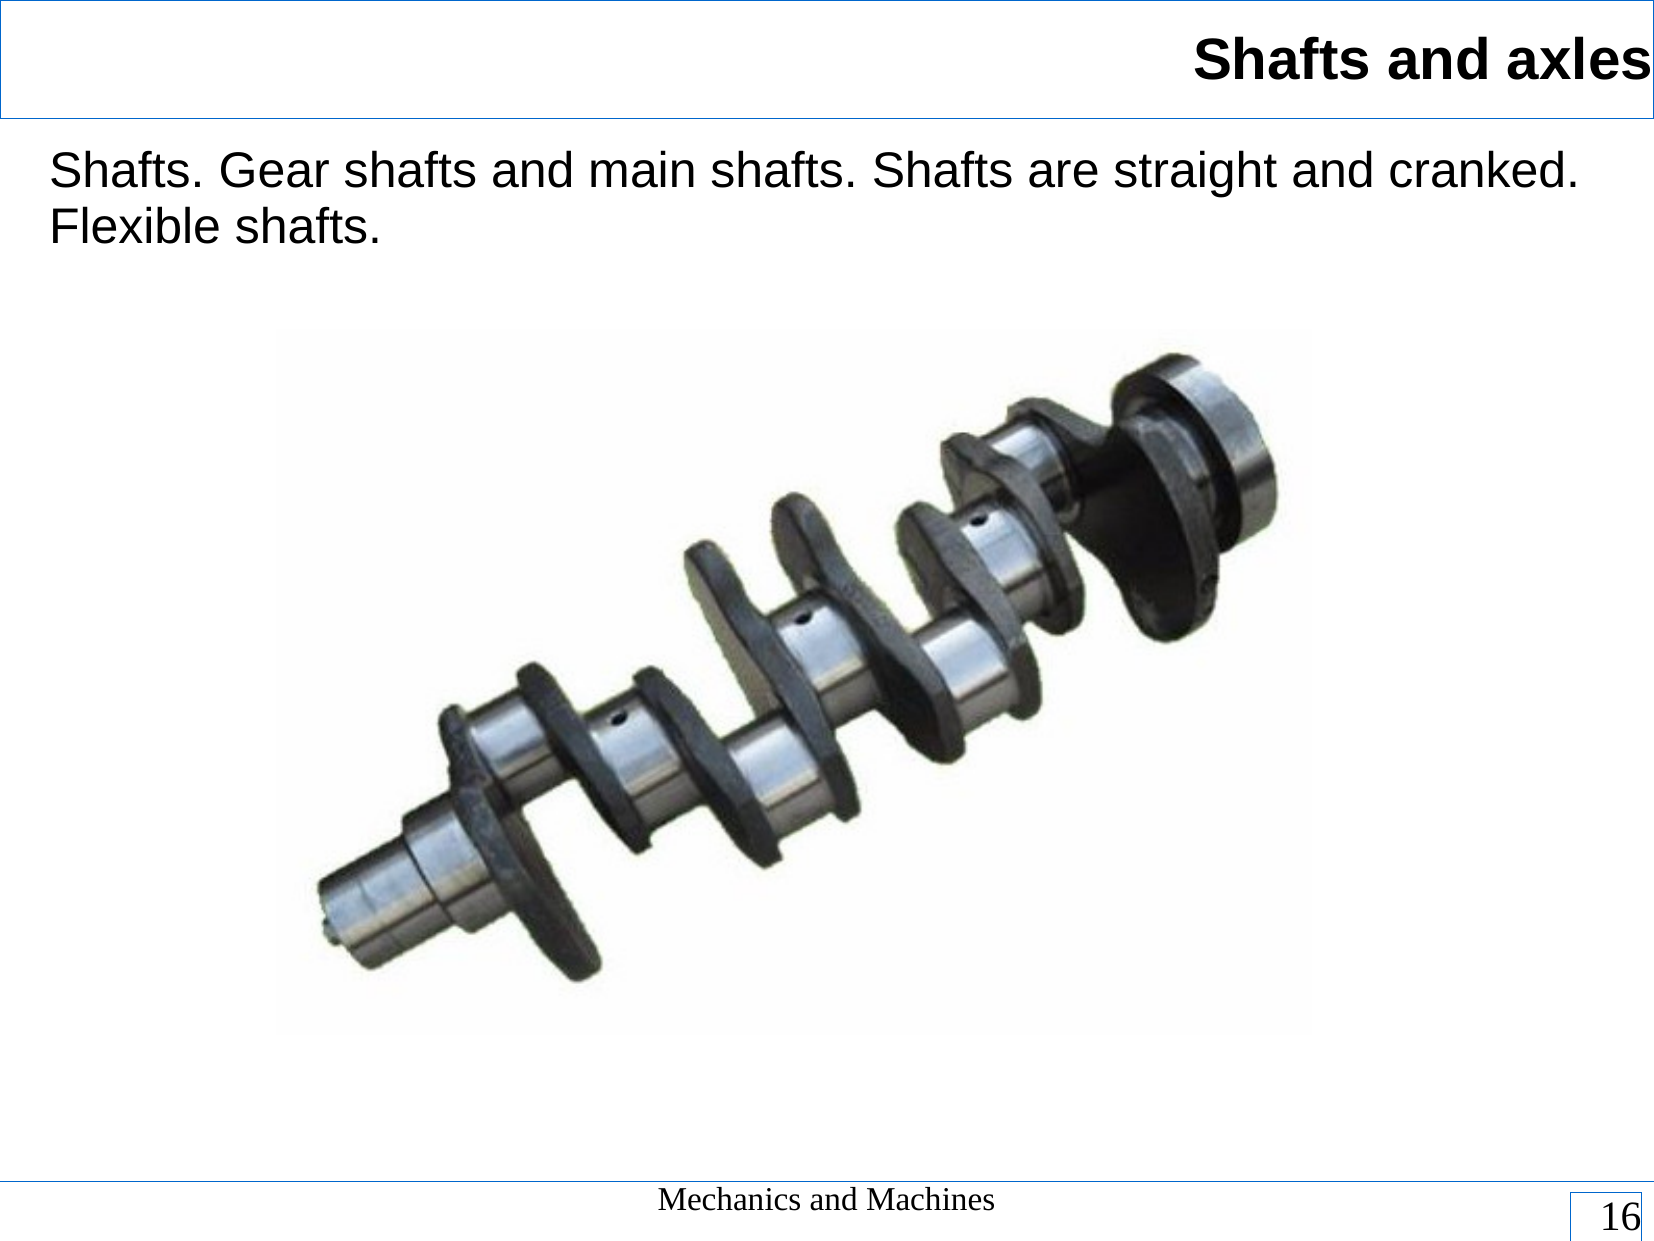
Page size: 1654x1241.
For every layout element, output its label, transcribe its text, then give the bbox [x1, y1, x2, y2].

text_box Shafts. Gear shafts and main shafts. Shafts are straight and cranked. Flexible shafts. [34, 135, 1606, 262]
title Shafts and axles [0, 0, 1654, 119]
picture [276, 329, 1312, 1036]
